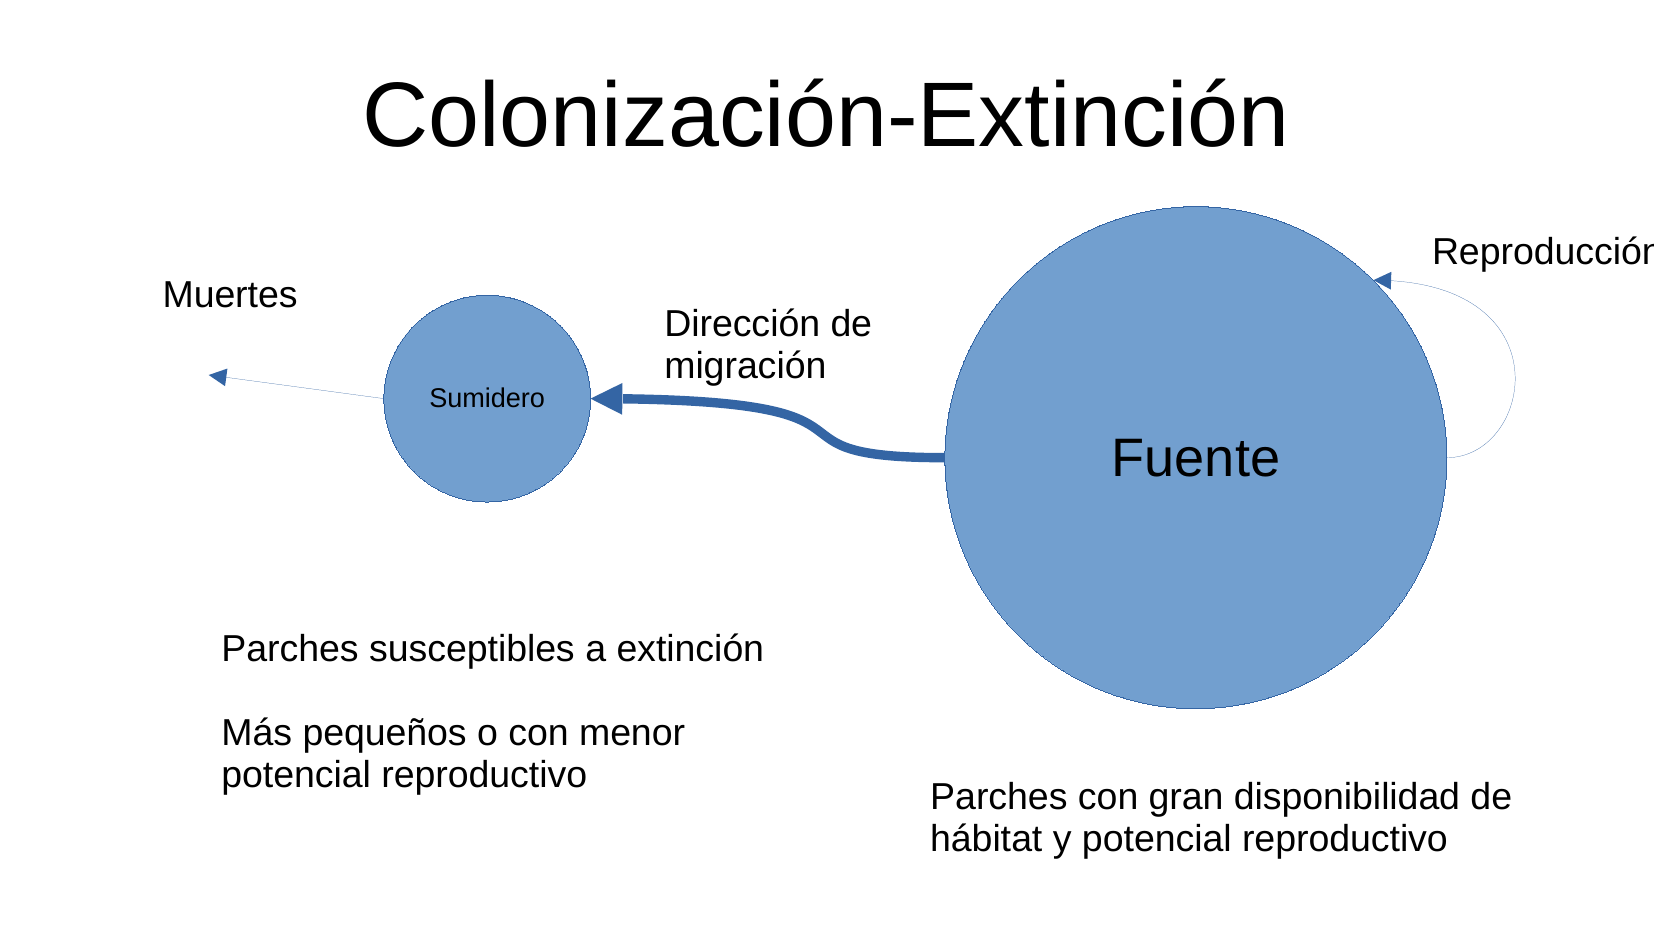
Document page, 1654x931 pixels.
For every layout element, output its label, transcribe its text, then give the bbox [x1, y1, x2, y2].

text_box Parches susceptibles a extinción Más pequeños o con menor potencial reproductivo [206, 620, 798, 803]
text_box Fuente [944, 206, 1447, 709]
text_box Sumidero [383, 295, 591, 503]
title Colonización-Extinción [82, 37, 1571, 193]
text_box Reproducción [1417, 223, 1654, 281]
text_box Muertes [147, 265, 325, 323]
text_box Parches con gran disponibilidad de hábitat y potencial reproductivo [915, 767, 1536, 909]
text_box Dirección de migración [649, 295, 945, 437]
